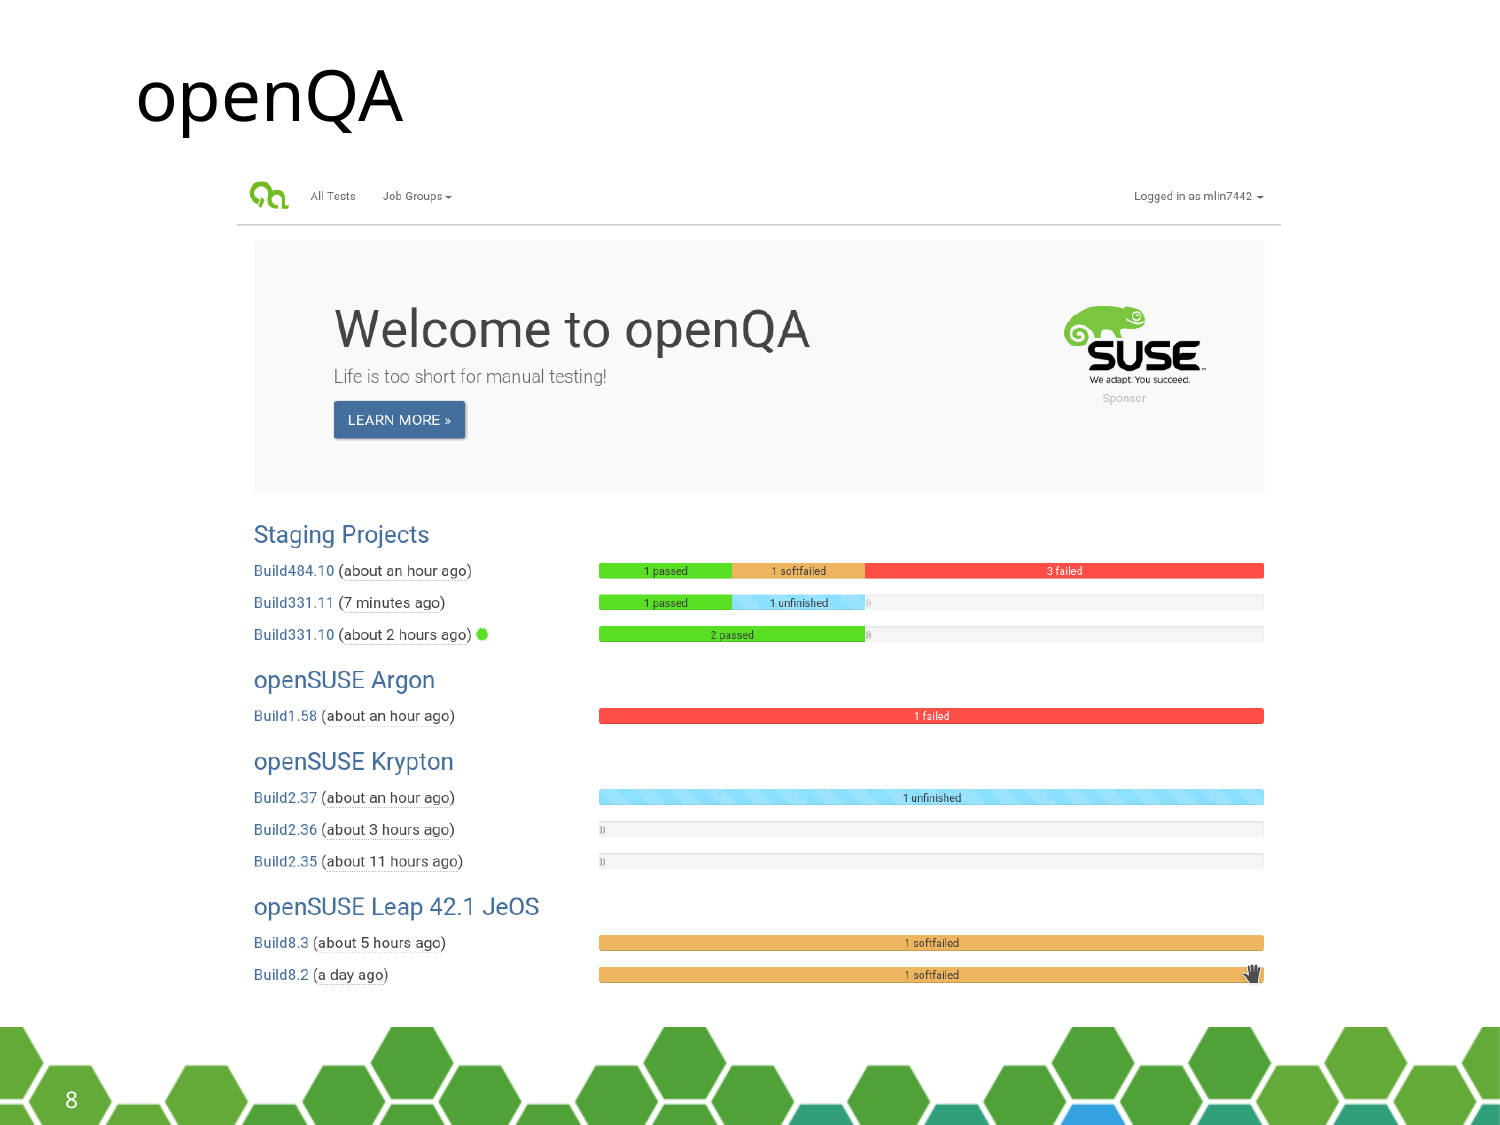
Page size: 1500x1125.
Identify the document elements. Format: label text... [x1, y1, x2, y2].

picture [0, 1027, 1500, 1125]
picture [237, 174, 1281, 991]
title openQA [135, 12, 1372, 175]
